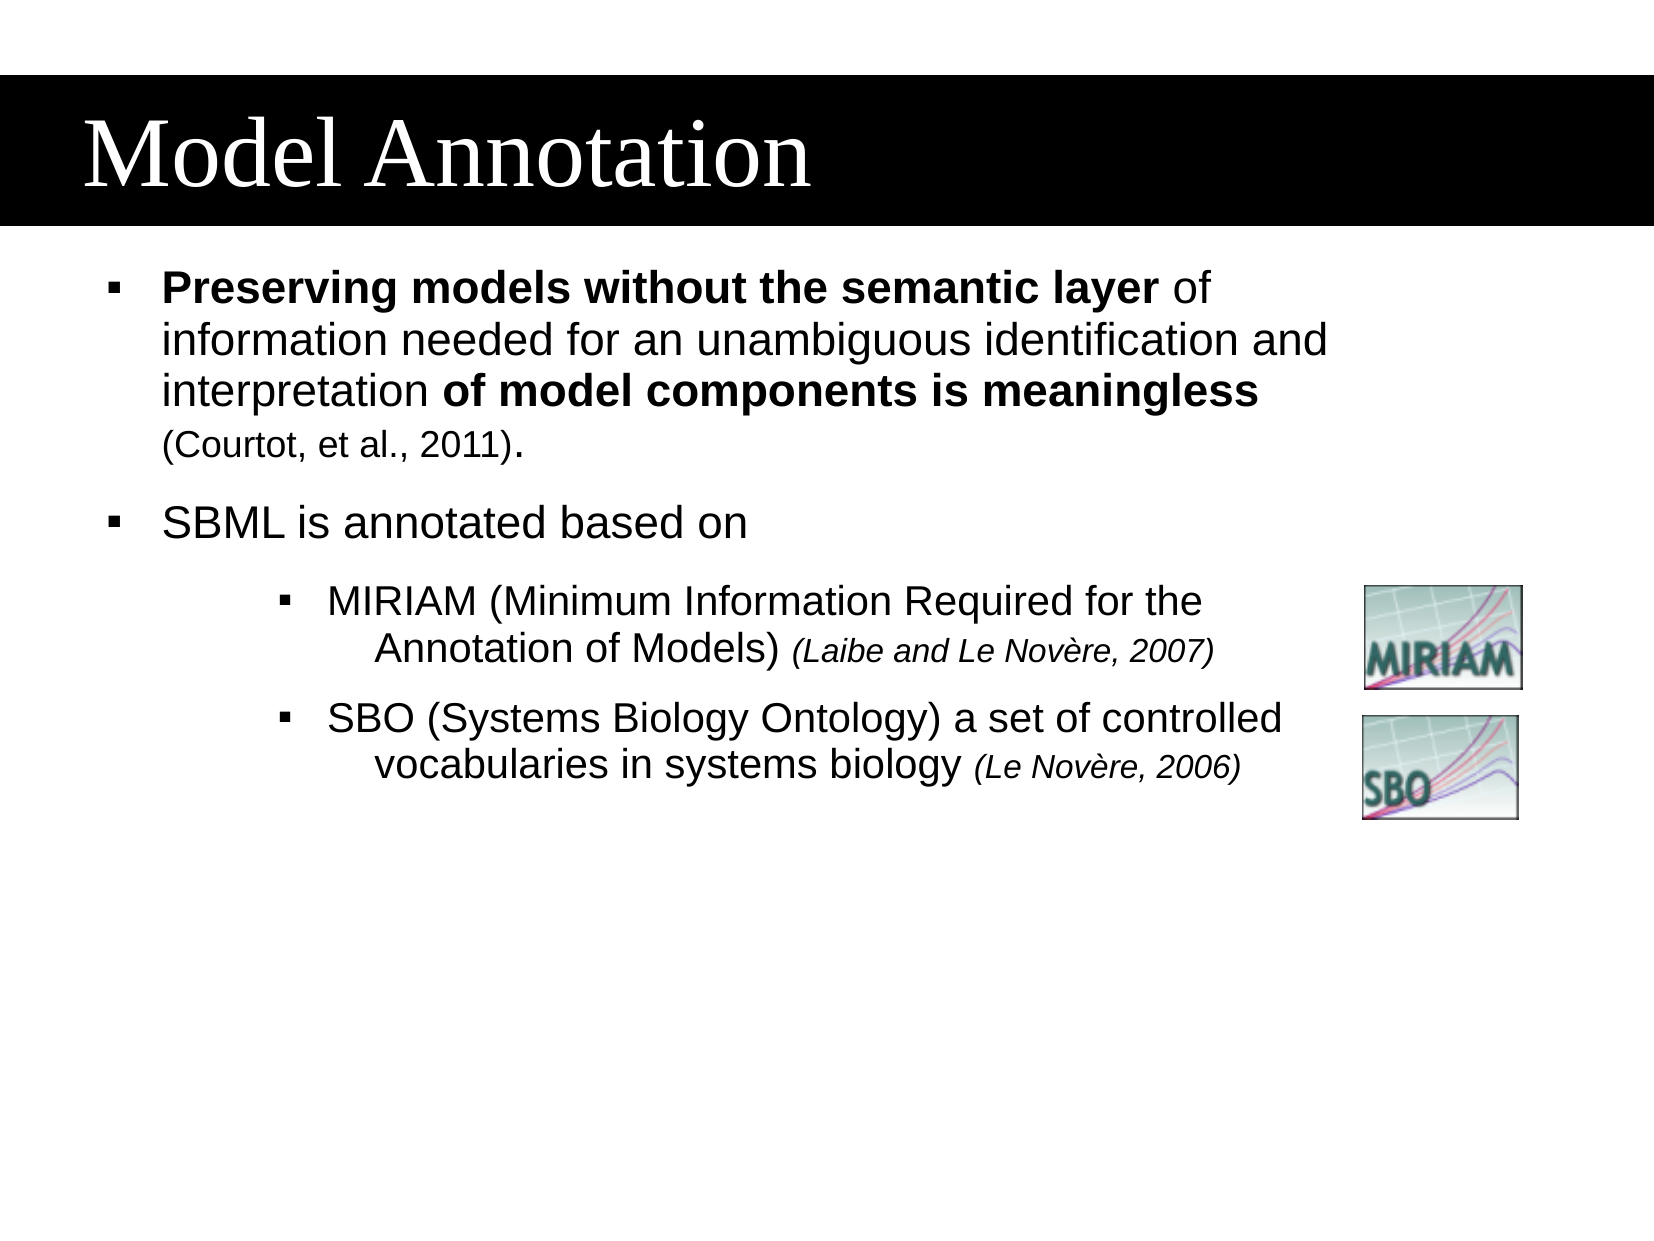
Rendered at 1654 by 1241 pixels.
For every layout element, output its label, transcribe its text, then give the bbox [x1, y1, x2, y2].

picture [1364, 585, 1523, 690]
title Model Annotation [82, 56, 1571, 250]
list Preserving models without the semantic layer of information needed for an unambiguous identification and interpretation of model components is meaningless (Courtot, et al., 2011). SBML is annotated based on MIRIAM (Minimum Information Required for the Annotation of Models) (Laibe and Le Novère, 2007) SBO (Systems Biology Ontology) a set of controlled vocabularies in systems biology (Le Novère, 2006) [90, 262, 1337, 1036]
picture [1362, 715, 1519, 820]
